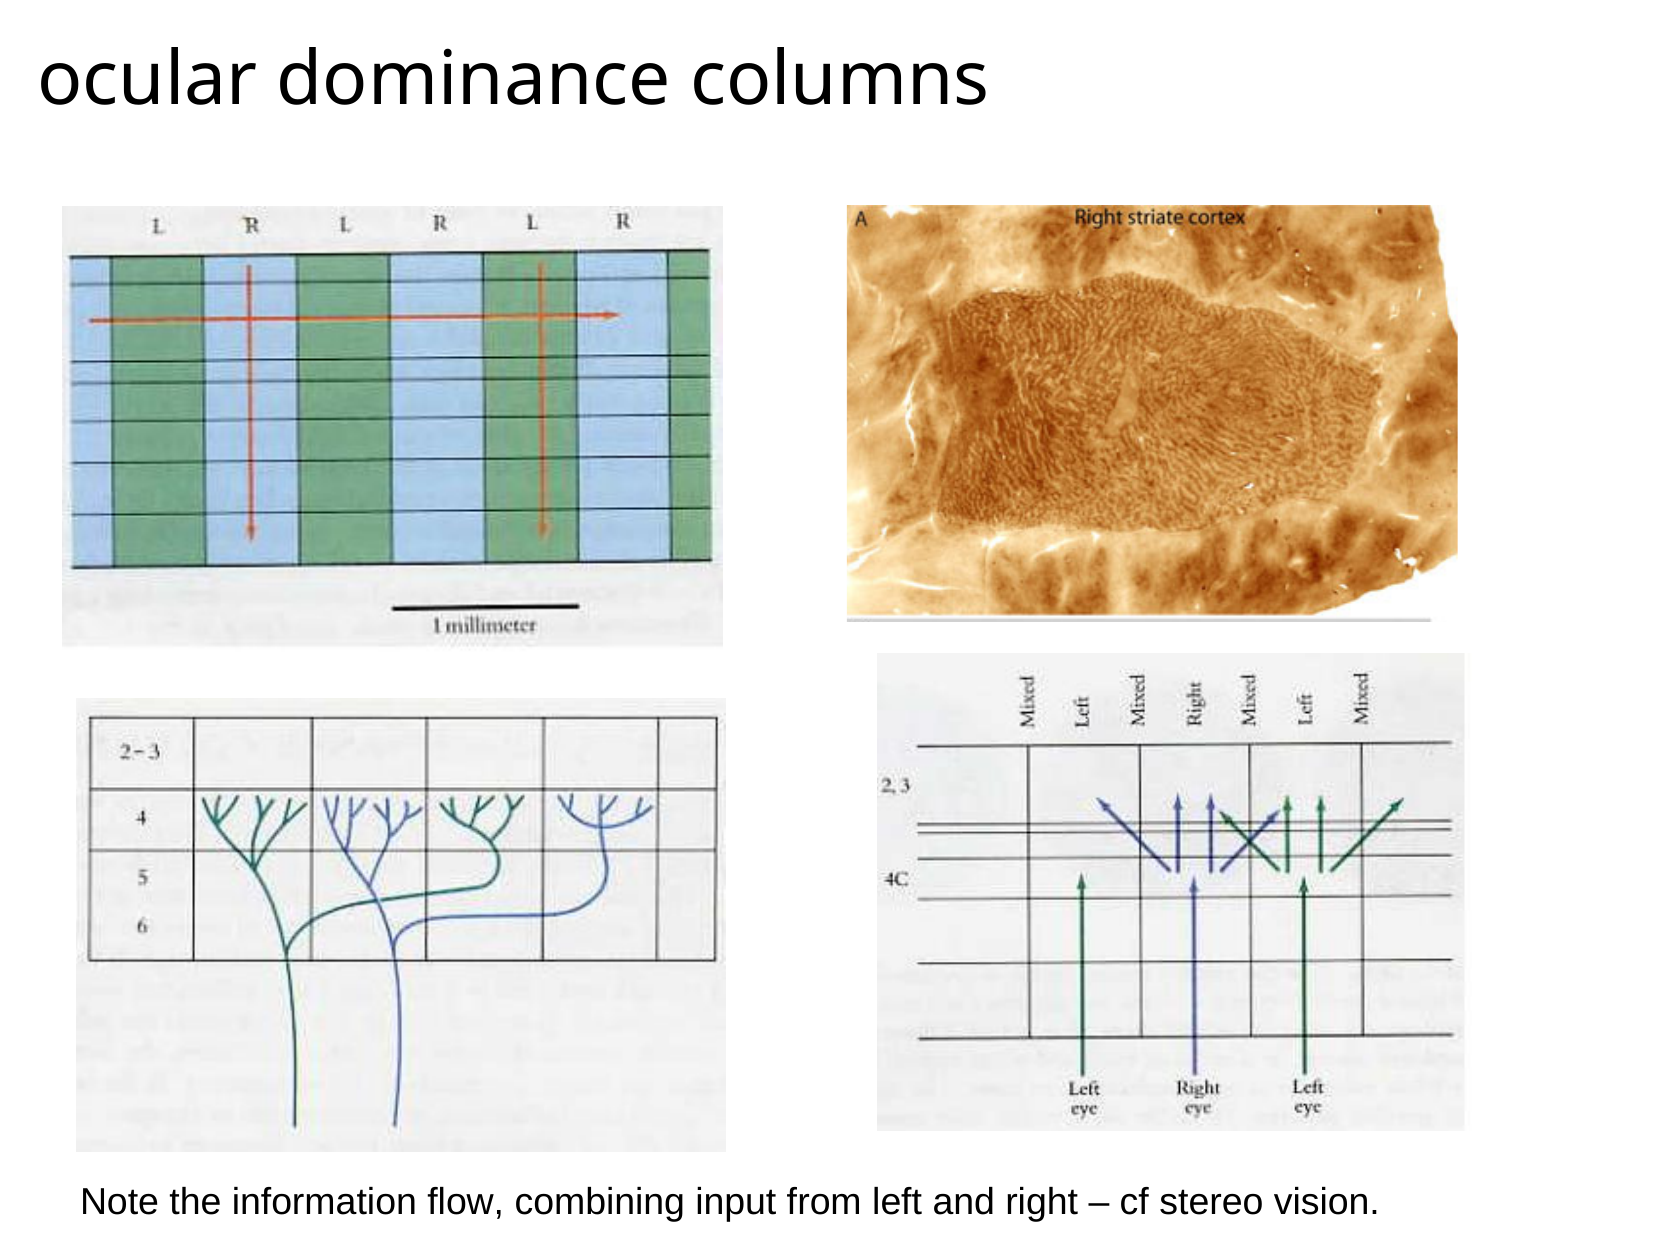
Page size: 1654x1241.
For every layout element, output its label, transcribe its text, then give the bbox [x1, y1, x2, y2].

picture [877, 653, 1472, 1131]
title ocular dominance columns [37, 0, 1613, 151]
text_box Note the information flow, combining input from left and right – cf stereo vision. [65, 1172, 1396, 1230]
picture [76, 698, 726, 1152]
picture [62, 206, 723, 667]
picture [846, 205, 1458, 622]
